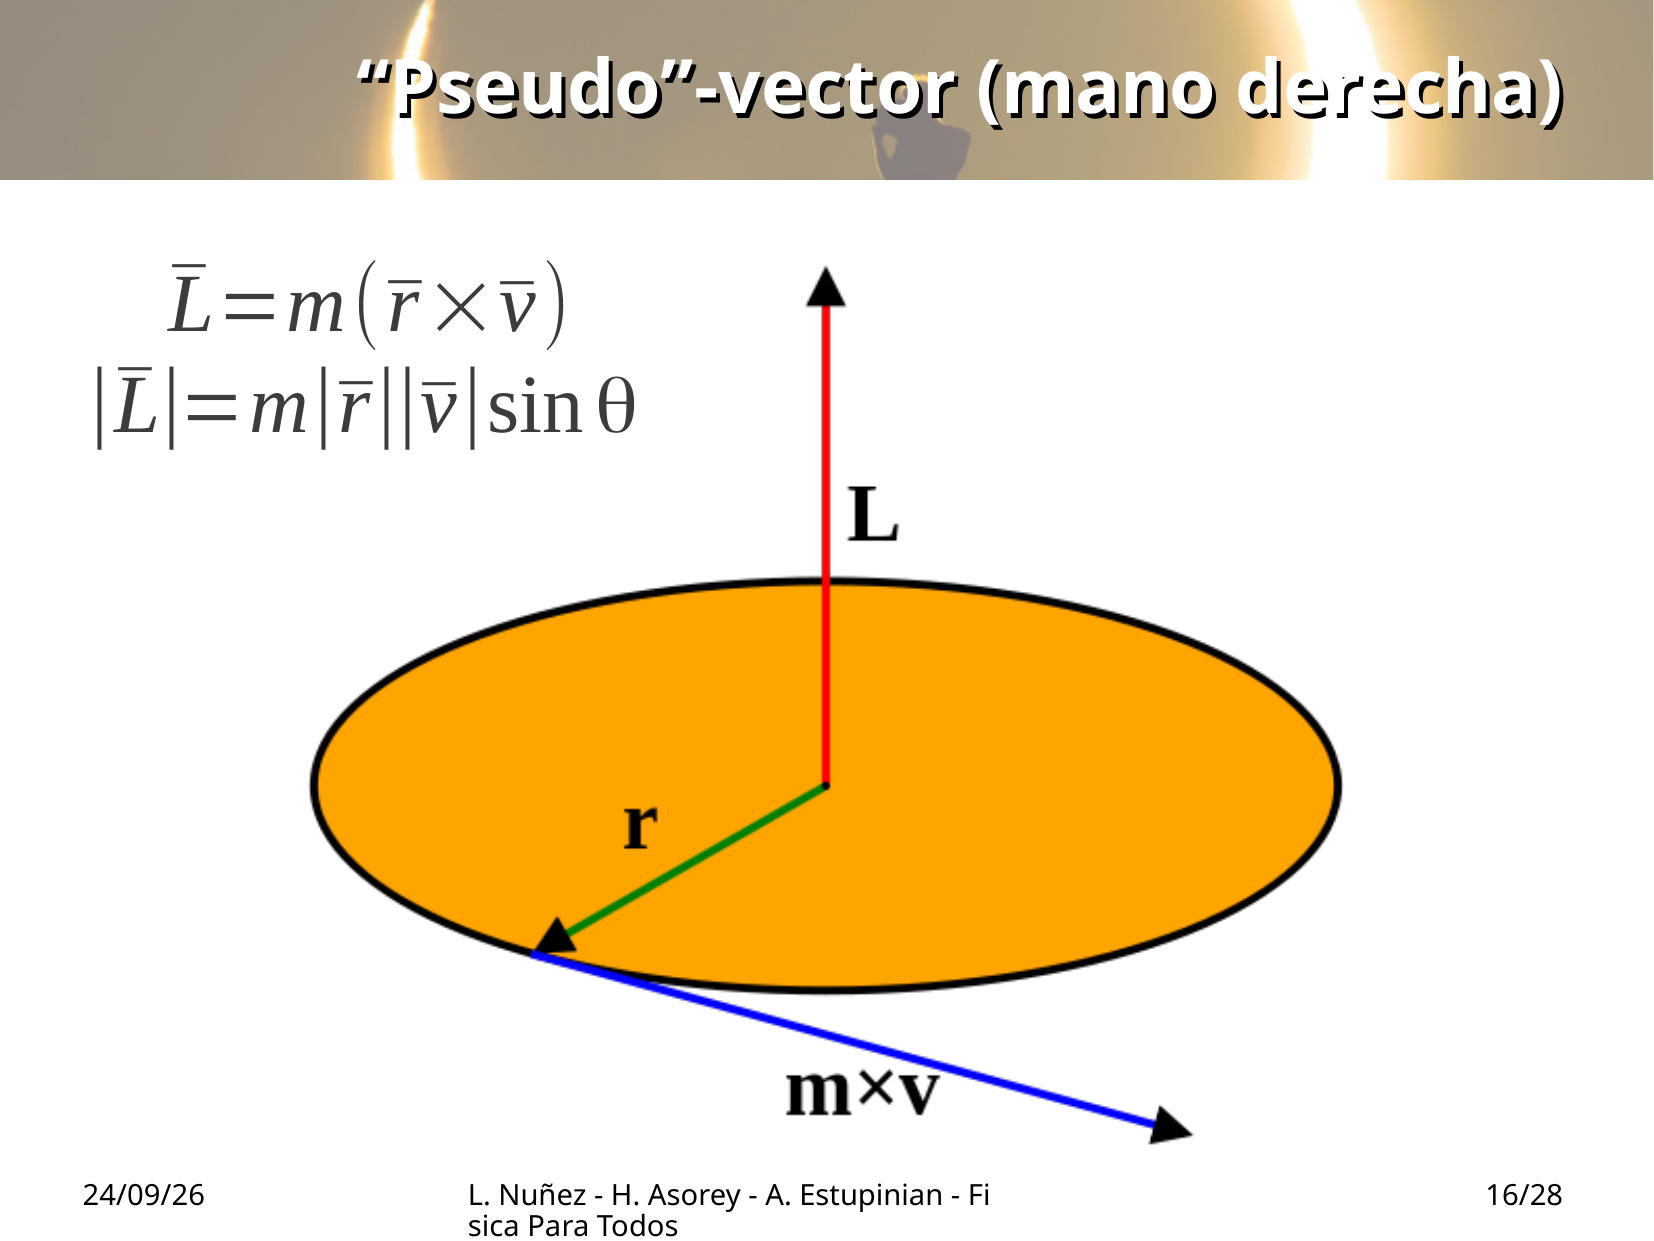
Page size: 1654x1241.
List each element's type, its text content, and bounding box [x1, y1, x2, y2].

picture [0, 0, 1654, 180]
title “Pseudo”-vector (mano derecha) [75, 19, 1564, 151]
picture [294, 254, 1359, 1156]
chart [77, 255, 646, 454]
